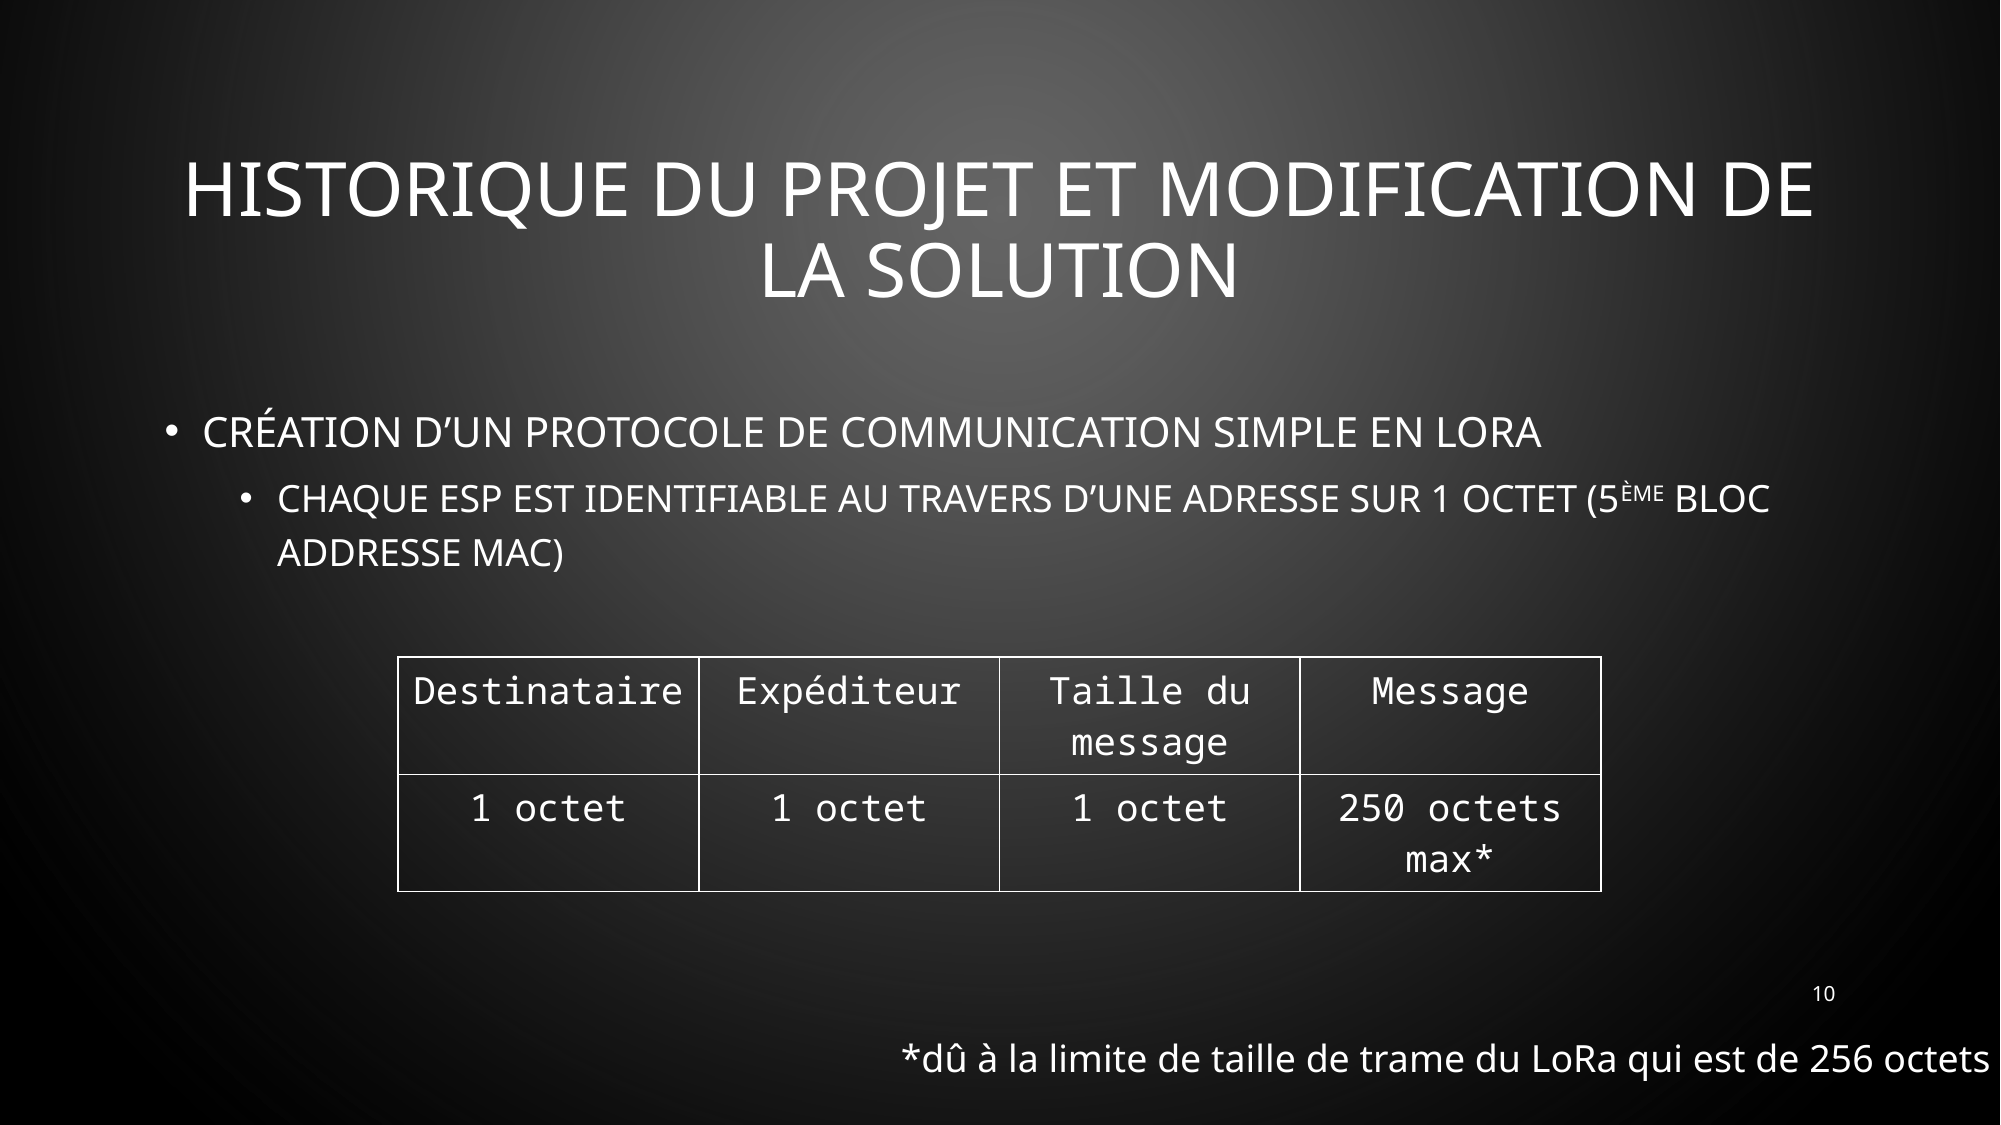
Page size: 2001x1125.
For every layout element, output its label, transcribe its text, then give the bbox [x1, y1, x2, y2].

title Historique du projet et modification de la solution [149, 101, 1850, 364]
table_cell 1 octet [399, 775, 698, 891]
table_cell 1 octet [1000, 775, 1299, 891]
table_header Destinataire [399, 658, 698, 774]
table_cell 1 octet [700, 775, 999, 891]
table_cell 250 octets max* [1301, 775, 1600, 891]
picture [0, 0, 2000, 1125]
list Création d’un protocole de communication simple en LoRa CHAQUE ESP EST IDENTIFIABLE AU TRAVERS D’UNE ADRESSE SUR 1 OCTET (5ÈME BLOC ADDRESSE MAC) [149, 388, 1850, 950]
table_header Taille du message [1000, 658, 1299, 774]
table_header Message [1301, 658, 1600, 774]
table_header Expéditeur [700, 658, 999, 774]
text_box *dû à la limite de taille de trame du LoRa qui est de 256 octets [886, 1027, 2000, 1088]
